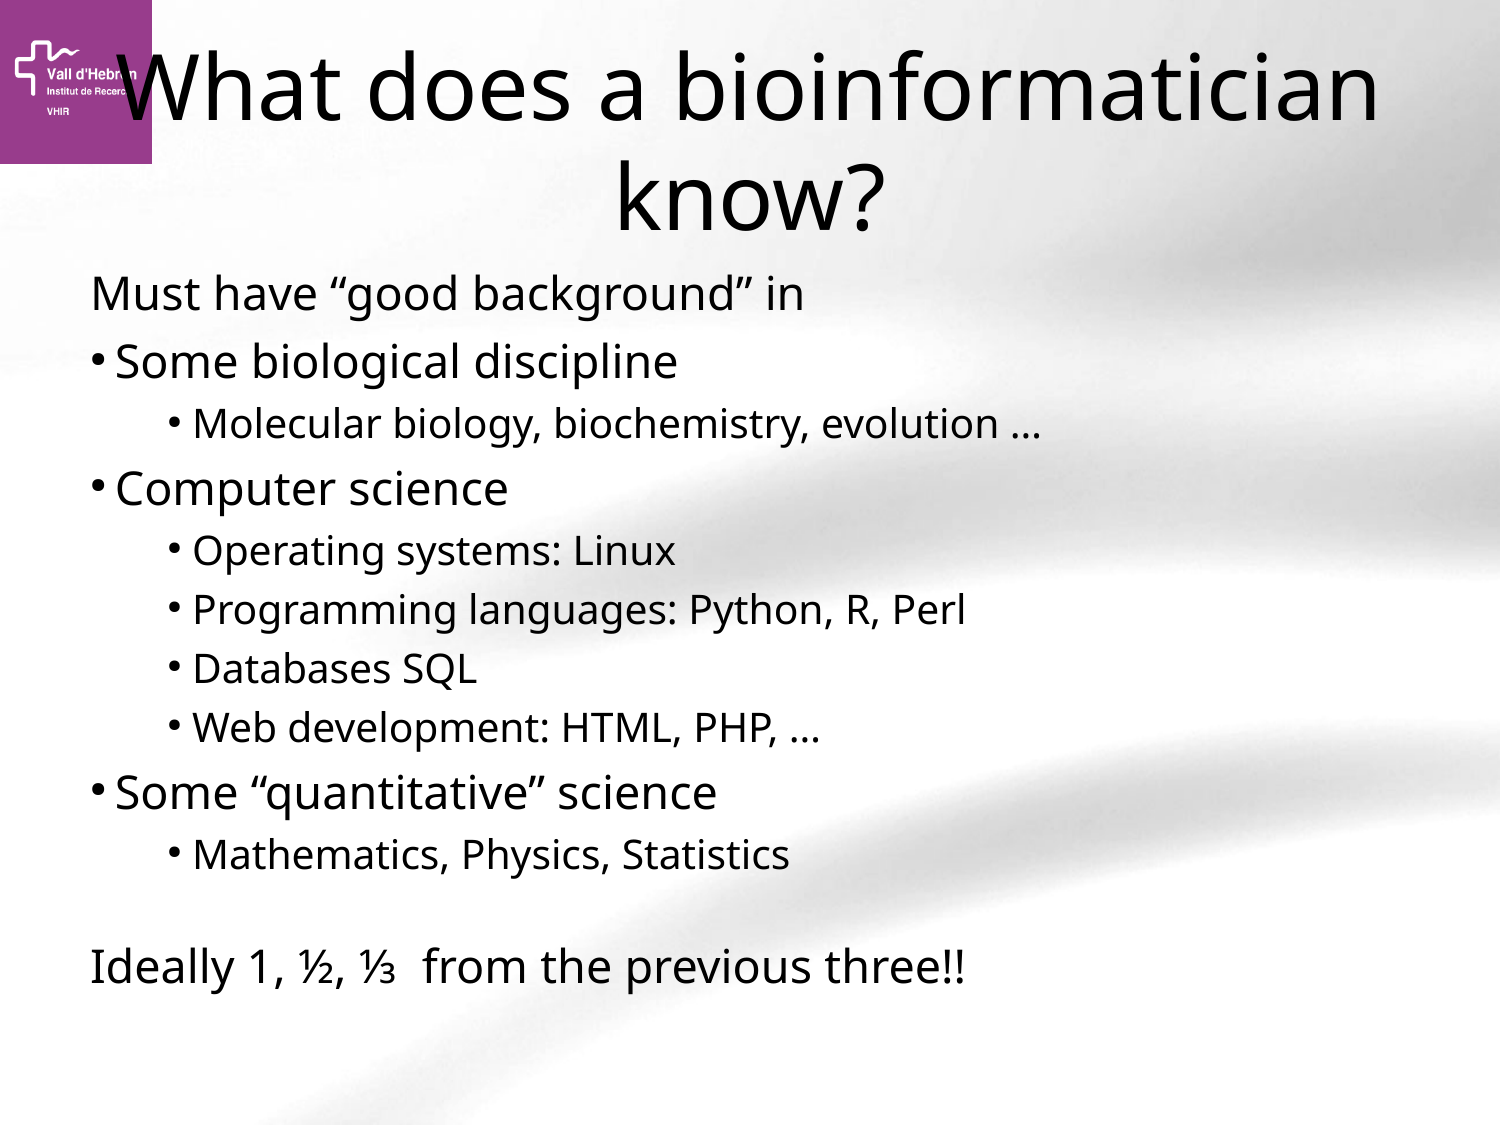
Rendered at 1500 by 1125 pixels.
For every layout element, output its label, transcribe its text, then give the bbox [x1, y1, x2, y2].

list Must have “good background” in Some biological discipline Molecular biology, biochemistry, evolution … Computer science Operating systems: Linux Programming languages: Python, R, Perl Databases SQL Web development: HTML, PHP, … Some “quantitative” science Mathematics, Physics, Statistics Ideally 1, ½, ⅓ from the previous three!! [75, 262, 1426, 1005]
picture [0, 0, 1500, 1125]
title What does a bioinformatician know? [75, 28, 1425, 249]
